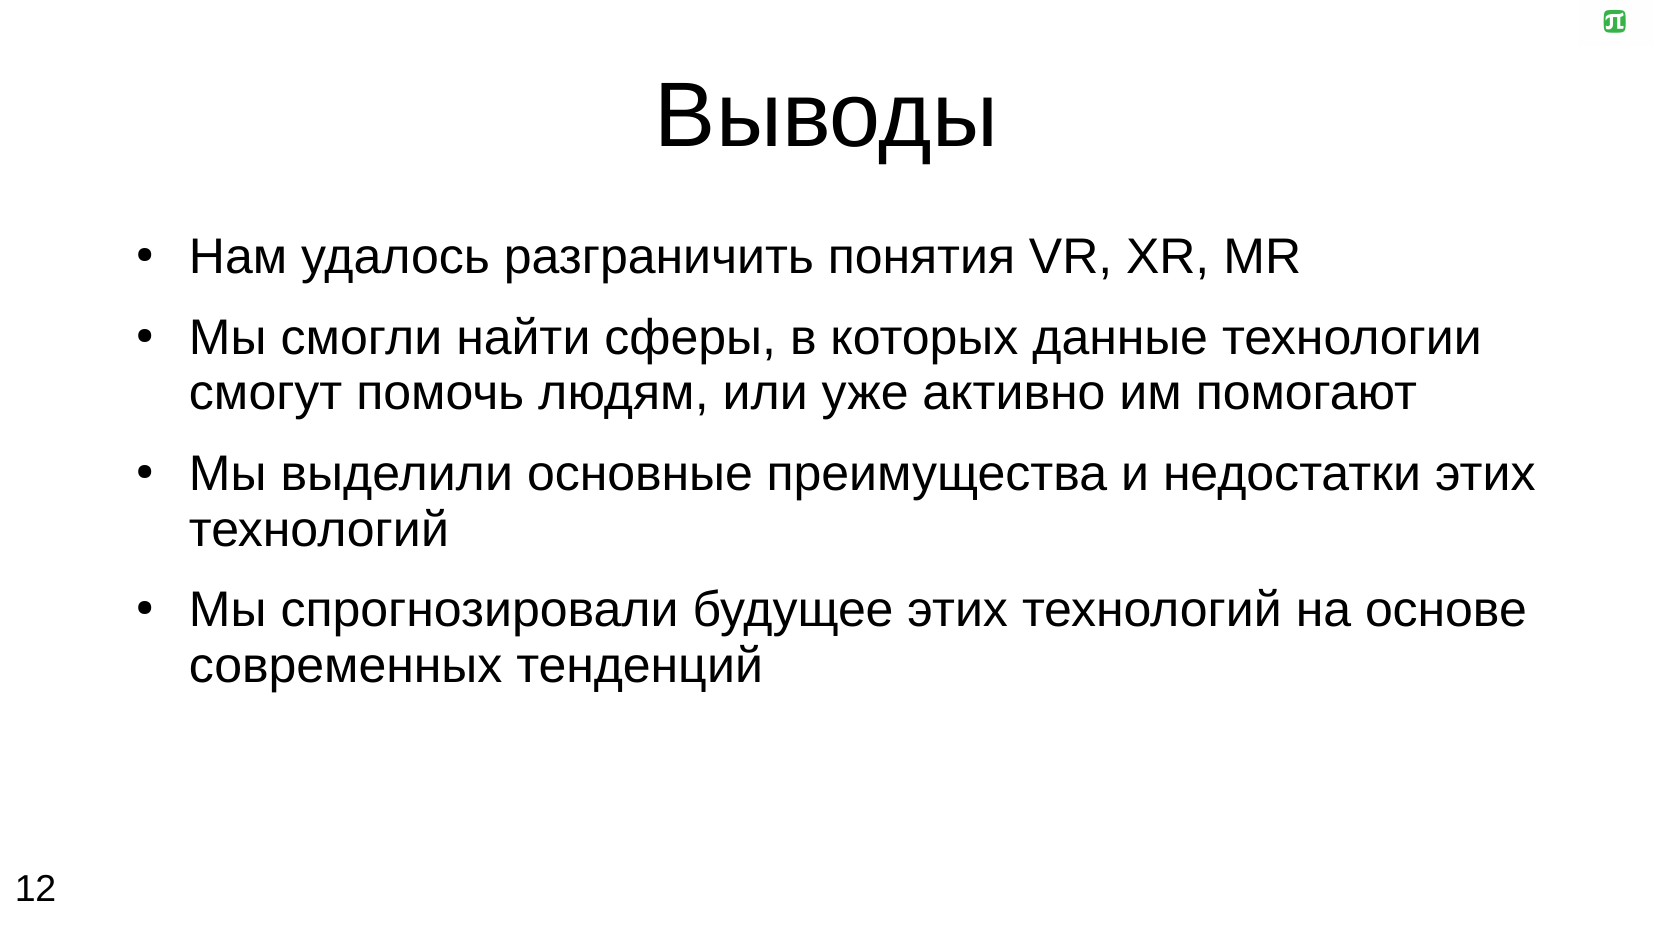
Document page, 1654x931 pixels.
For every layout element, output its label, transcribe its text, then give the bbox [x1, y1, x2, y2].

text_box <номер> [0, 860, 562, 931]
title Выводы [82, 37, 1571, 193]
list Нам удалось разграничить понятия VR, XR, MR Мы смогли найти сферы, в которых данные технологии смогут помочь людям, или уже активно им помогают Мы выделили основные преимущества и недостатки этих технологий Мы спрогнозировали будущее этих технологий на основе современных тенденций [118, 228, 1607, 768]
picture [1579, 0, 1654, 46]
